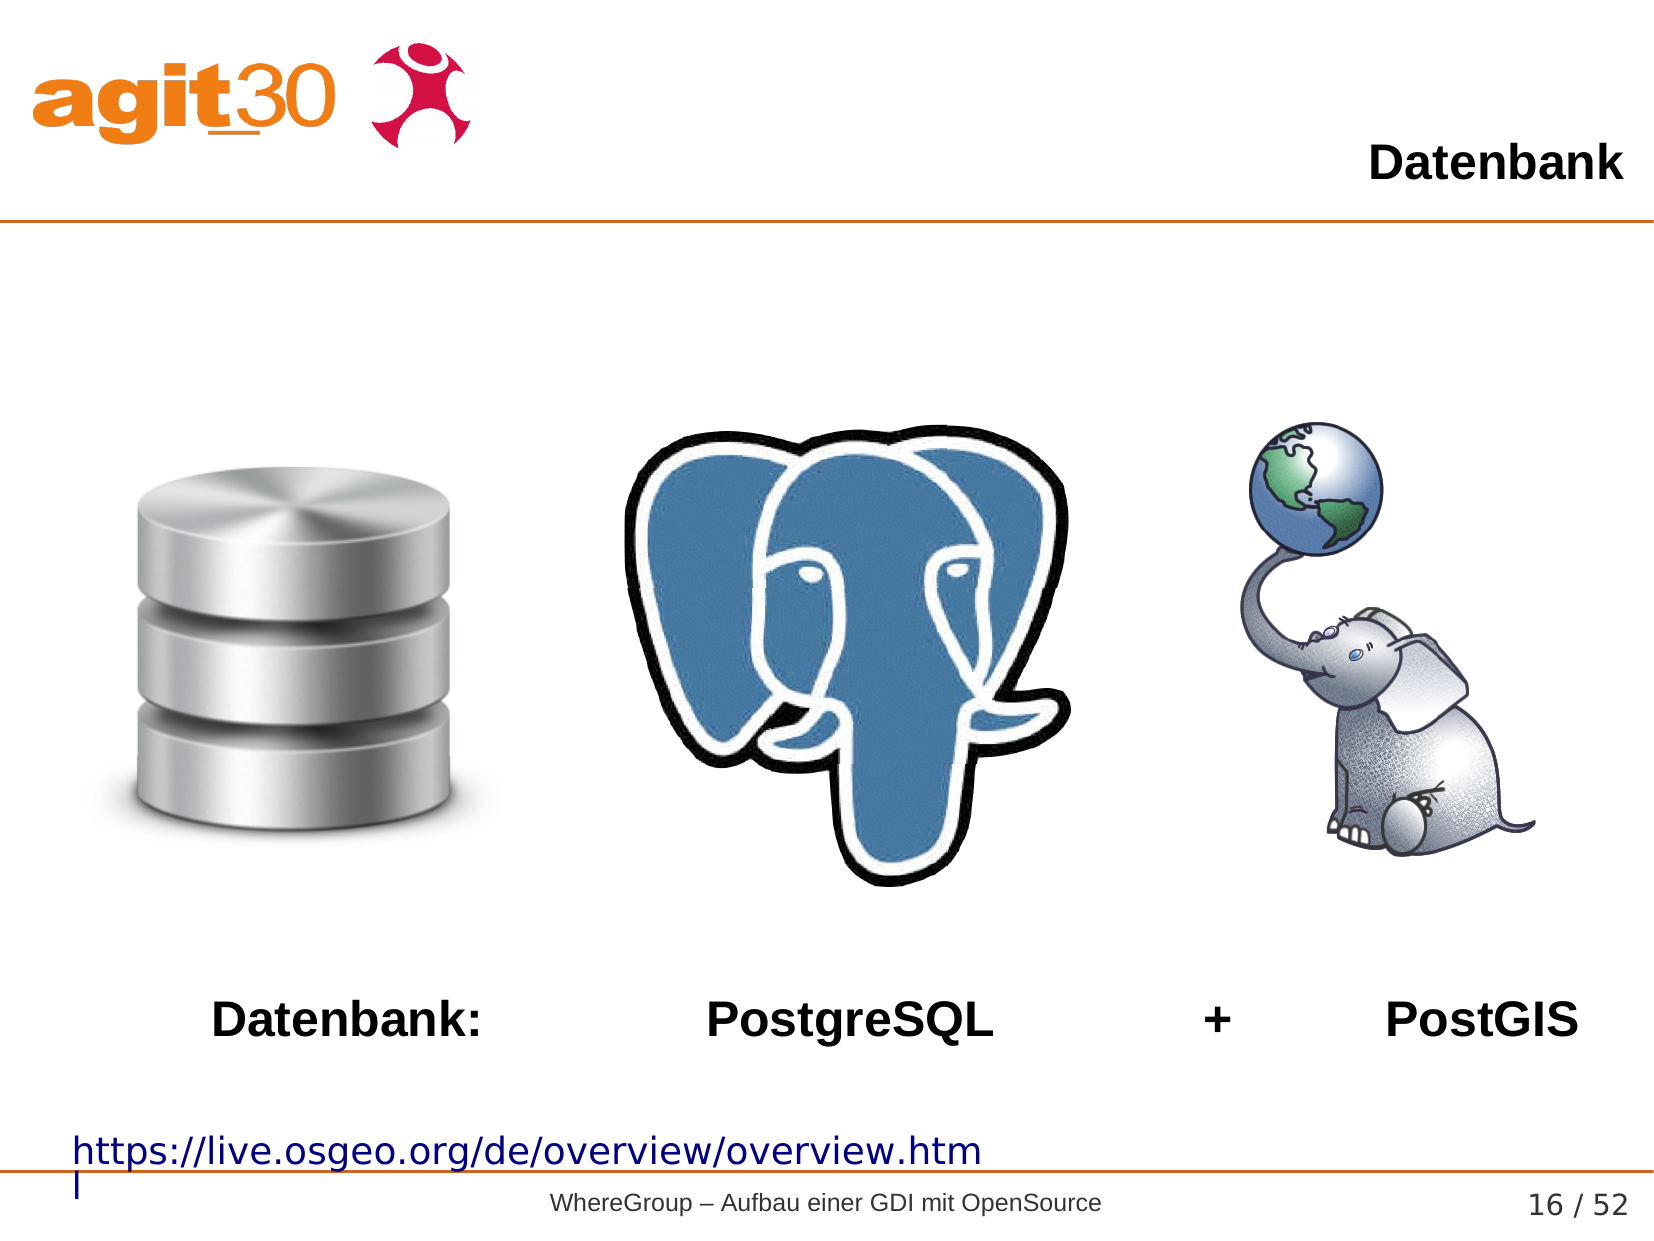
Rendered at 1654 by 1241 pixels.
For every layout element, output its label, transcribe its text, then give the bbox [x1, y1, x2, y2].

text_box https://live.osgeo.org/de/overview/overview.html [56, 1122, 1004, 1225]
title Datenbank: PostgreSQL + PostGIS [94, 944, 1583, 1093]
picture [29, 58, 340, 148]
picture [1240, 422, 1536, 857]
picture [590, 413, 1145, 910]
title Datenbank [236, 118, 1625, 207]
picture [86, 441, 502, 857]
